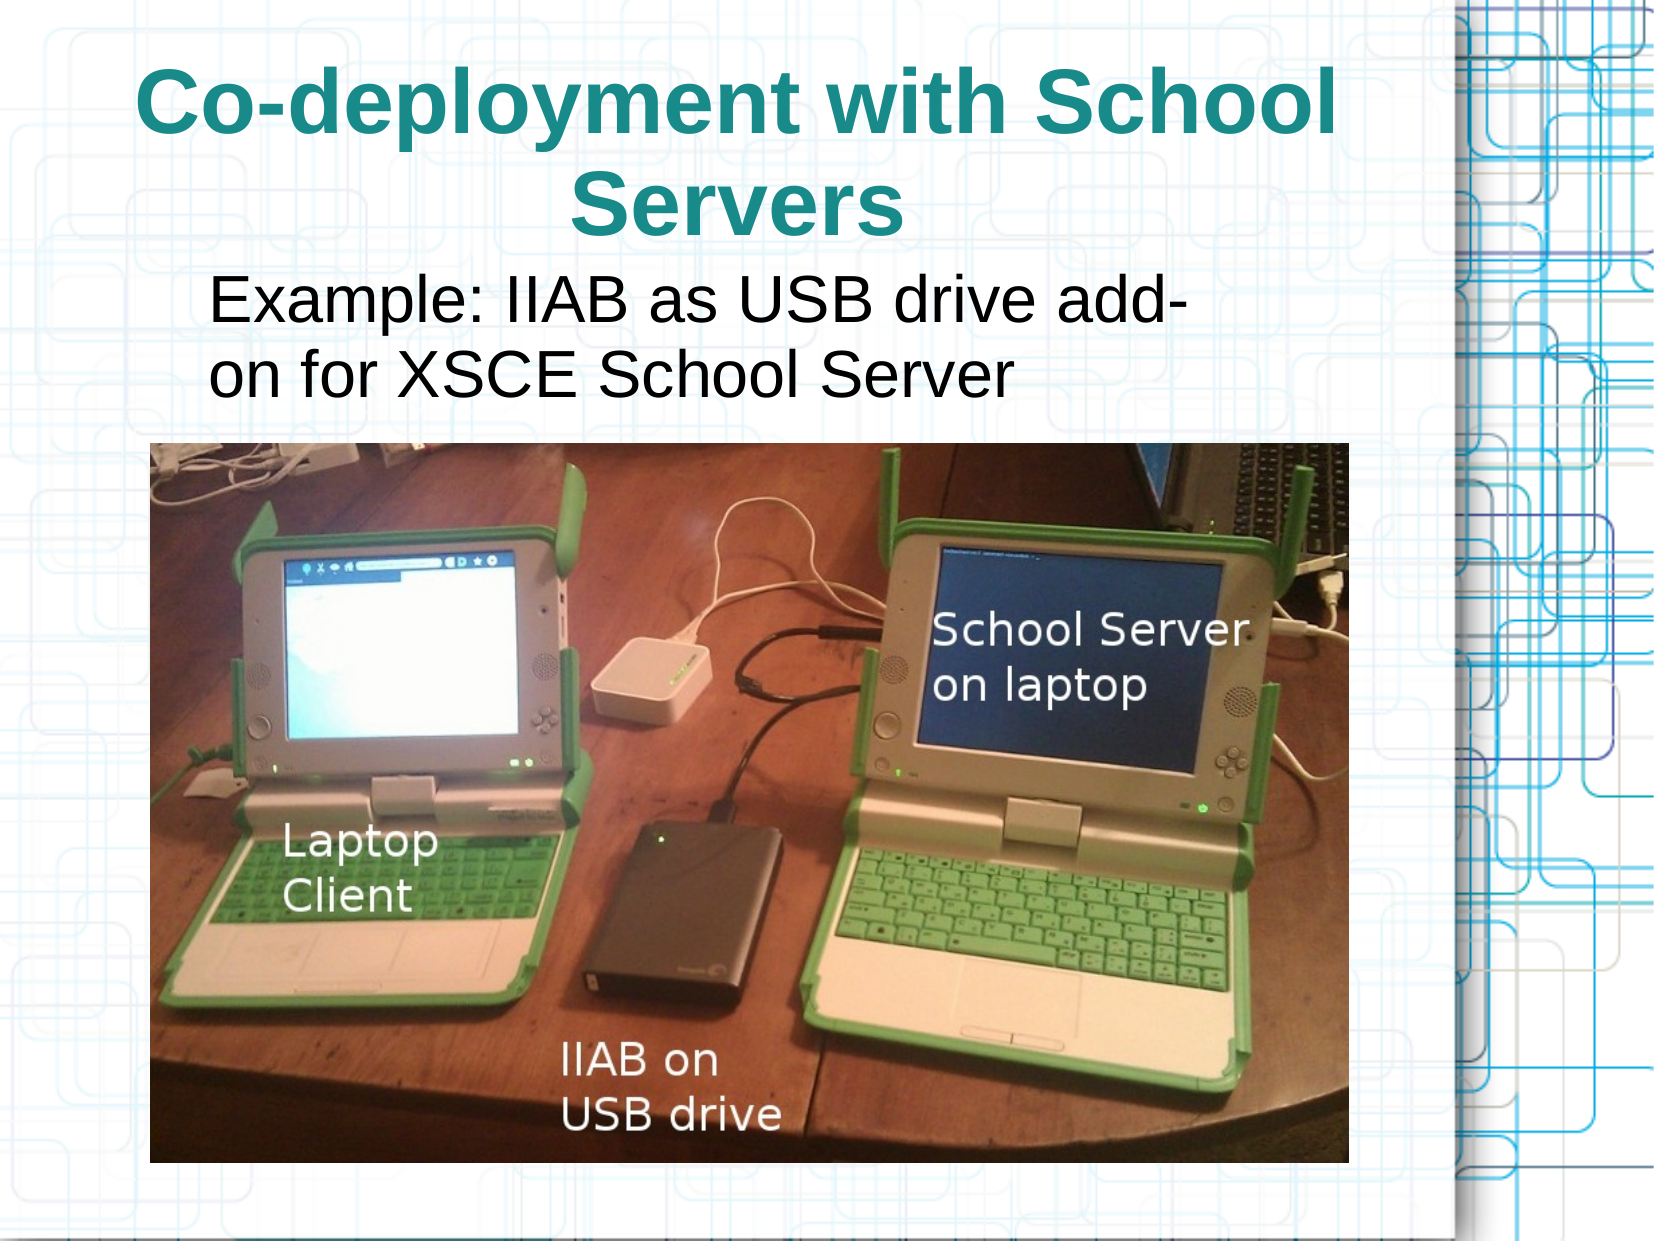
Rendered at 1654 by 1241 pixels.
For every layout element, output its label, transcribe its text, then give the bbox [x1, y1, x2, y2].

title Co-deployment with School Servers [59, 49, 1418, 257]
picture [0, 0, 1654, 1241]
text_box Example: IIAB as USB drive add-on for XSCE School Server [137, 262, 1238, 413]
